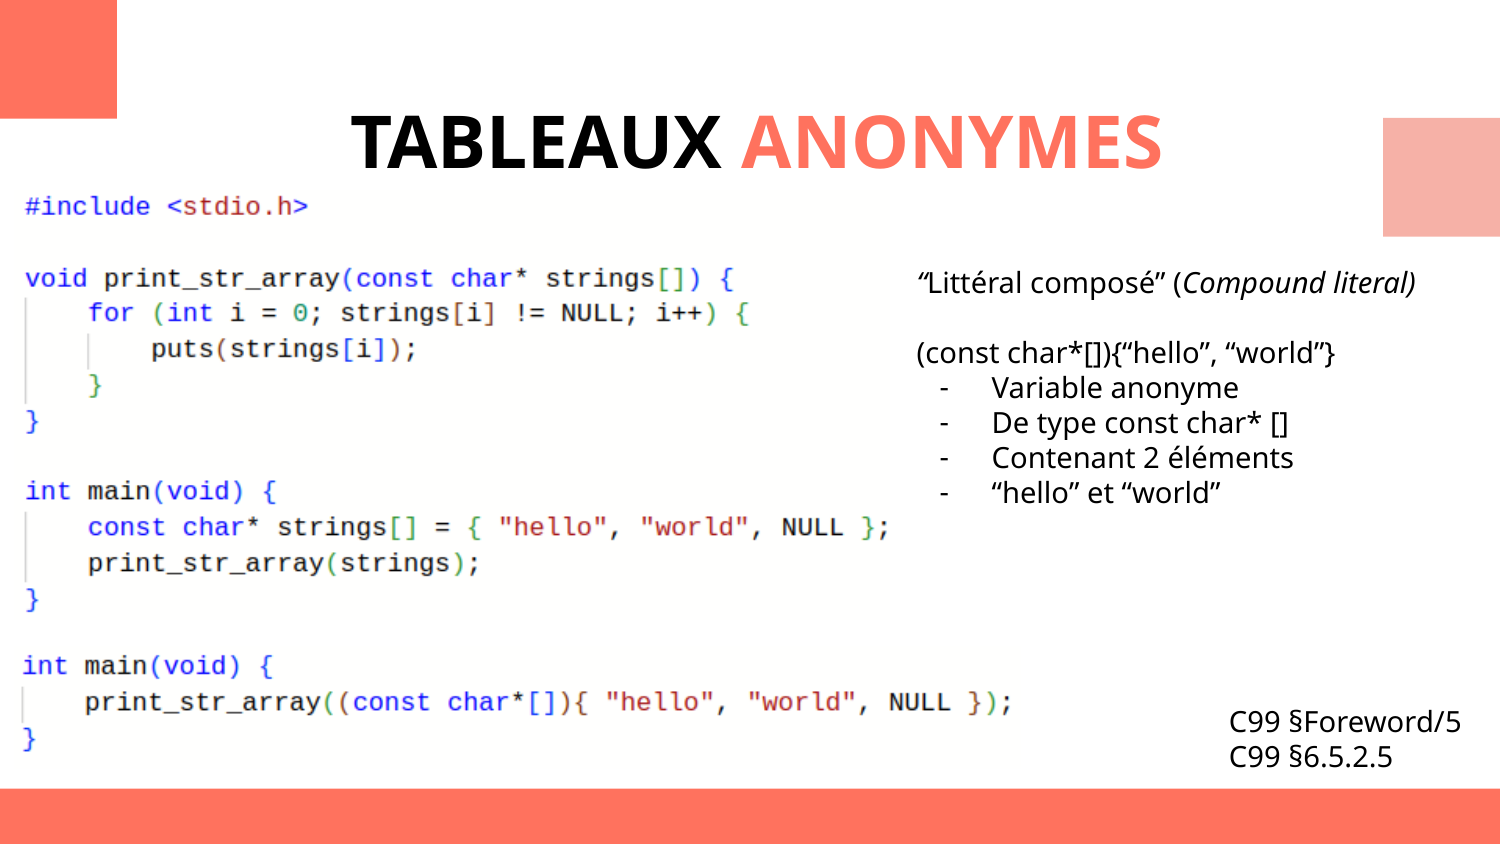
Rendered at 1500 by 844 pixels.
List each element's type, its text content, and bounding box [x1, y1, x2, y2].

picture [14, 646, 1021, 769]
text_box “Littéral composé” (Compound literal) (const char*[]){“hello”, “world”} Variable anonyme De type const char* [] Contenant 2 éléments “hello” et “world” [901, 249, 1500, 571]
picture [14, 190, 890, 620]
text_box C99 §Foreword/5 C99 §6.5.2.5 [1213, 688, 1500, 787]
title TABLEAUX ANONYMES [105, 102, 1410, 177]
